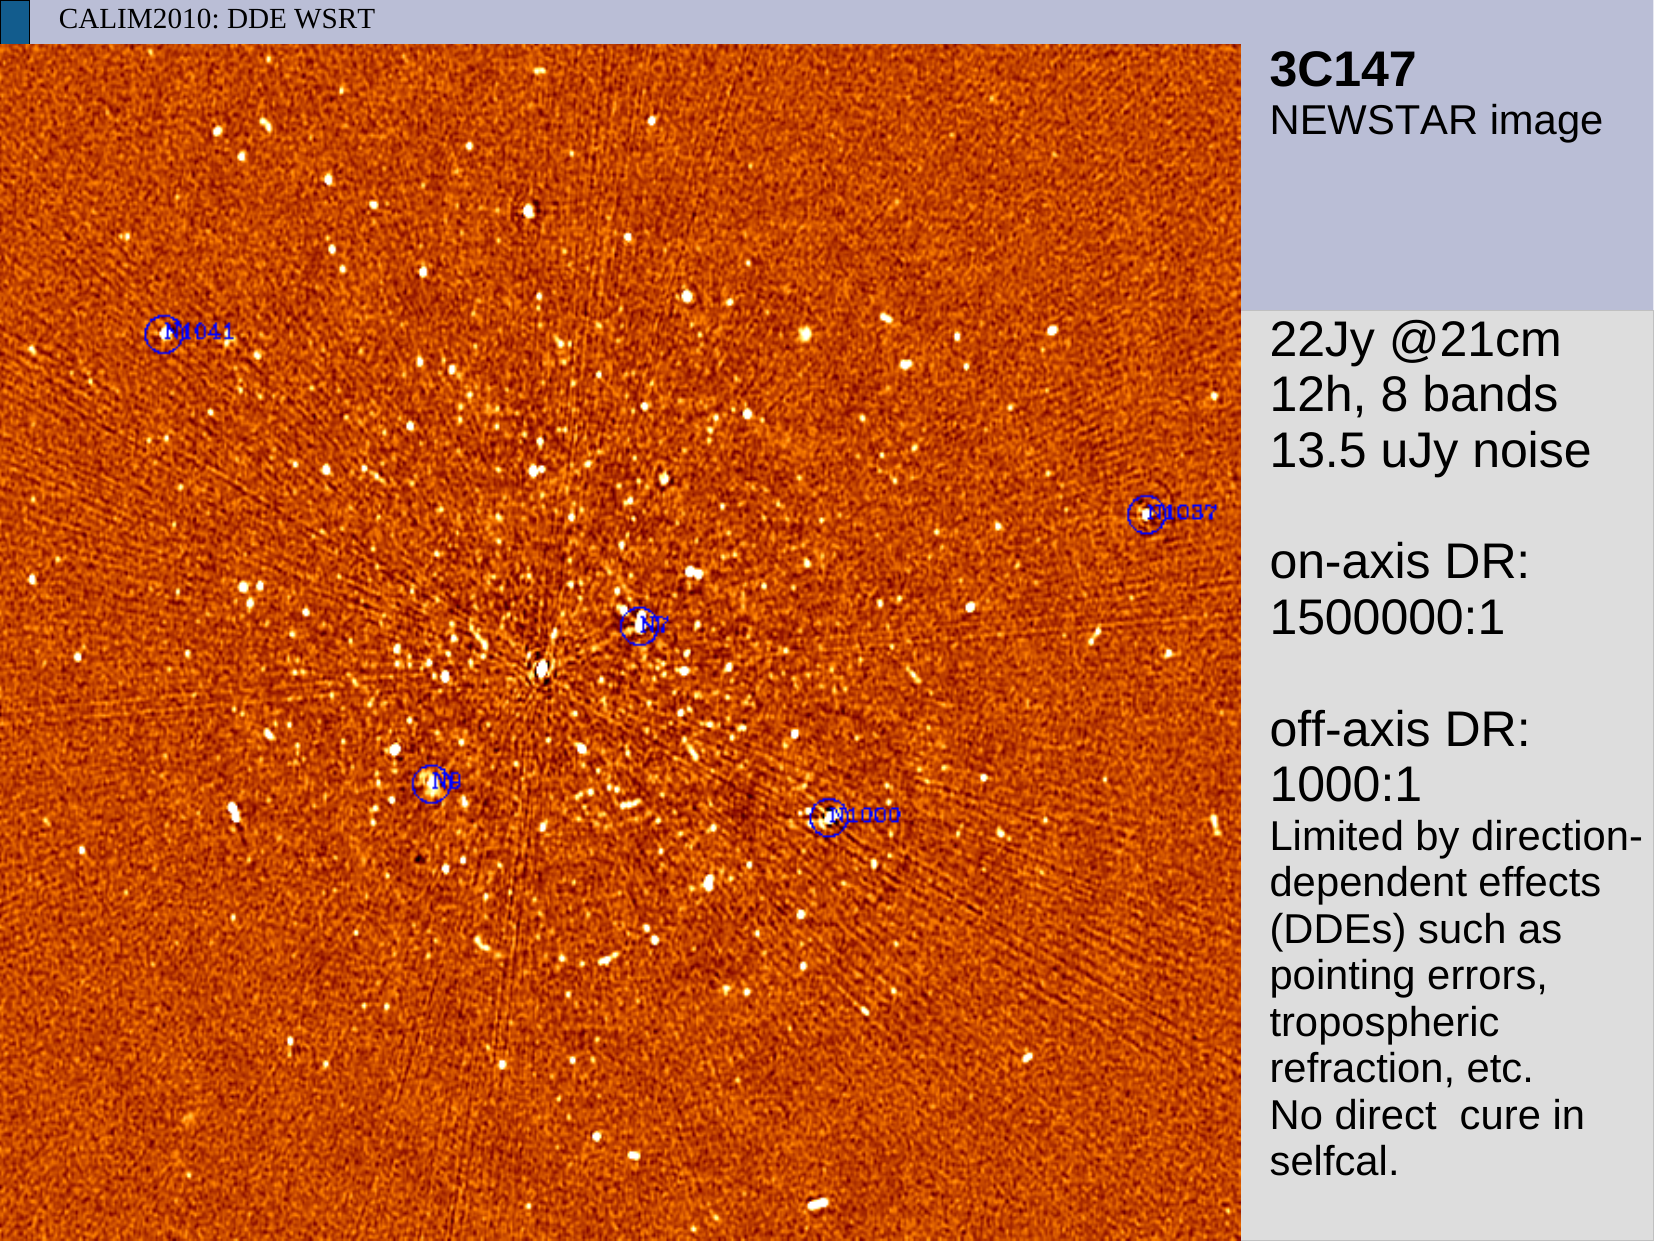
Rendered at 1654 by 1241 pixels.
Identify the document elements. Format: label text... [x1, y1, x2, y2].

list 3C147 NEWSTAR image 22Jy @21cm 12h, 8 bands 13.5 uJy noise on-axis DR: 1500000:1 off-axis DR: 1000:1 Limited by direction-dependent effects (DDEs) such as pointing errors, tropospheric refraction, etc. No direct cure in selfcal. [1269, 41, 1645, 1241]
picture [0, 44, 1241, 1241]
